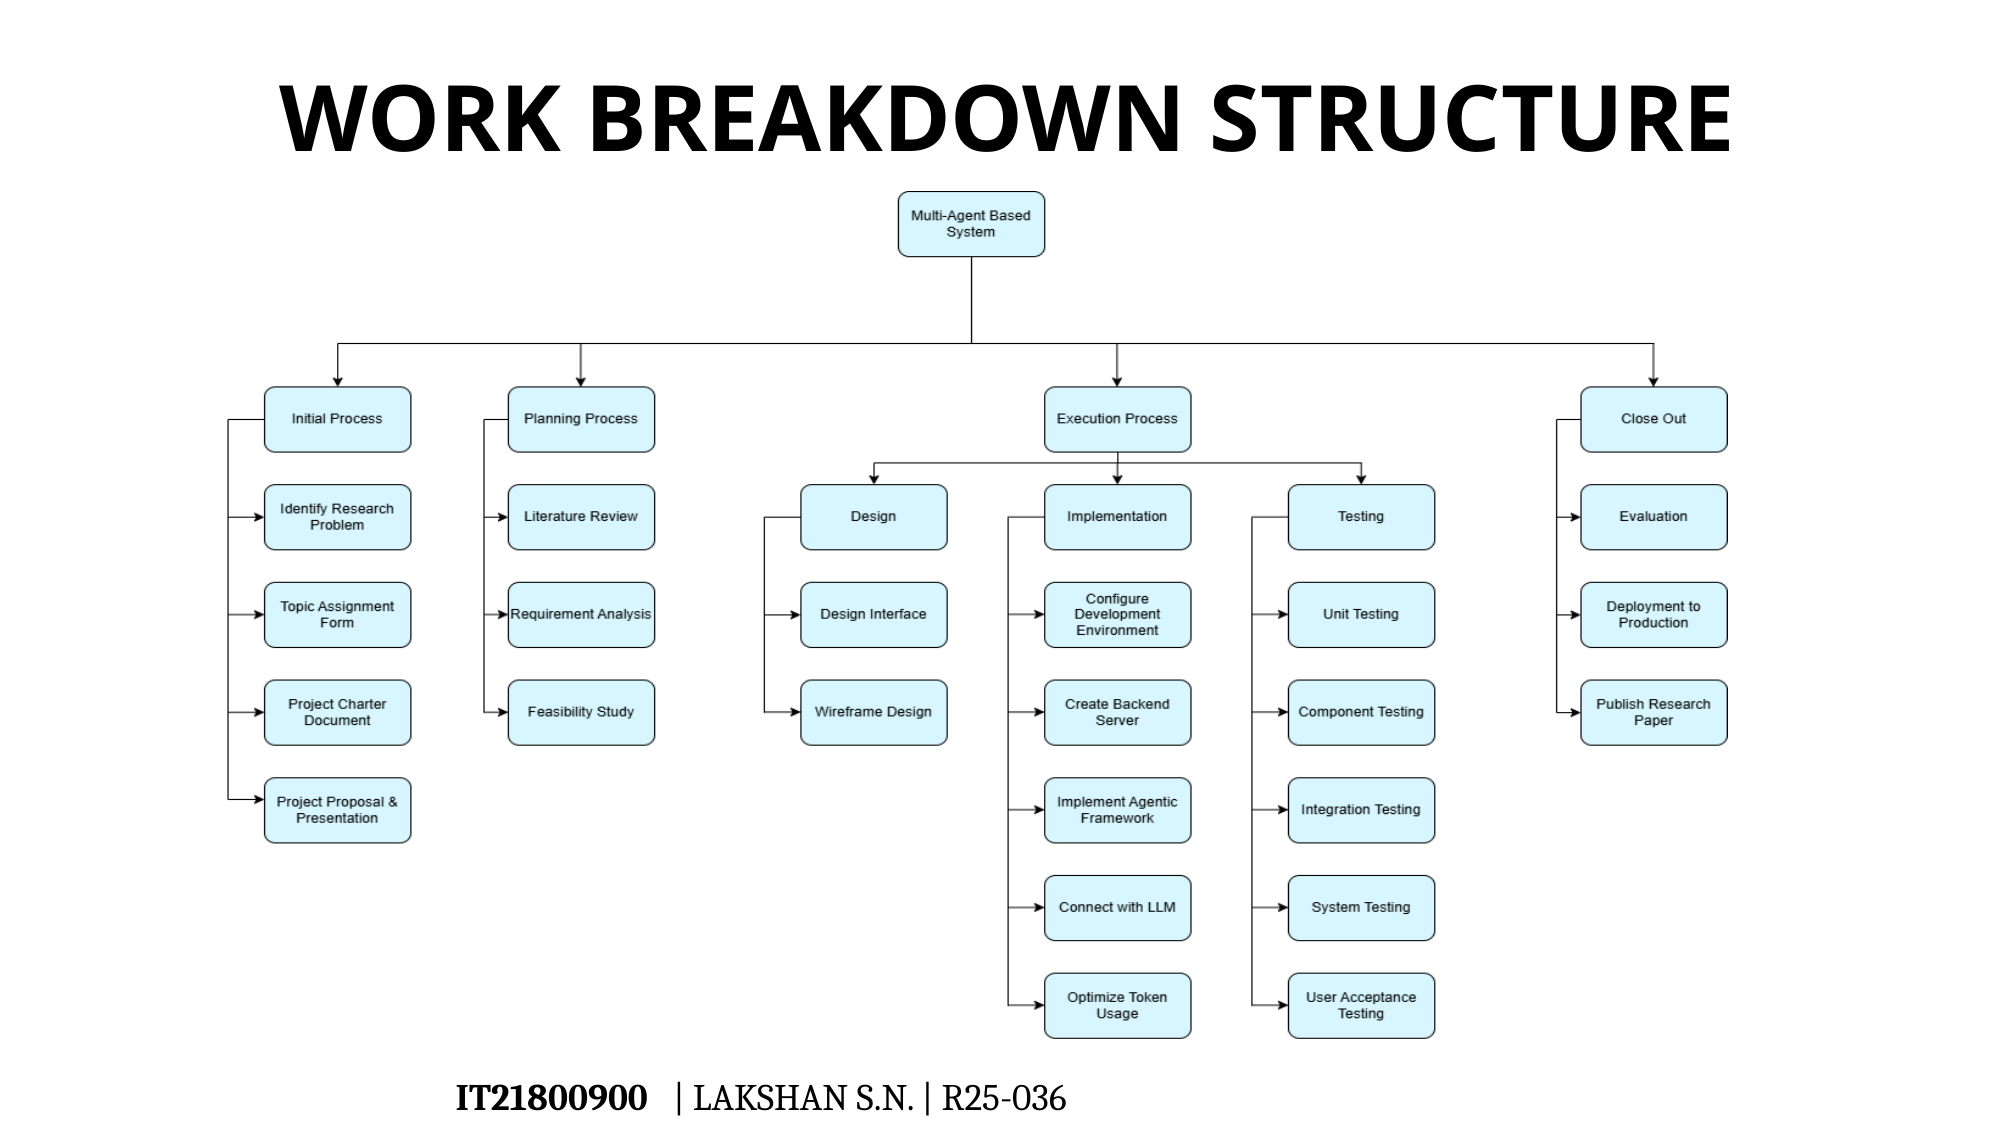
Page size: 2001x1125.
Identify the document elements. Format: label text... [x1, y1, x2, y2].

text_box IT21800900 | LAKSHAN S.N. | R25-036 [441, 1066, 1559, 1125]
picture [219, 191, 1728, 1040]
title WORK BREAKDOWN STRUCTURE [50, 50, 1967, 180]
